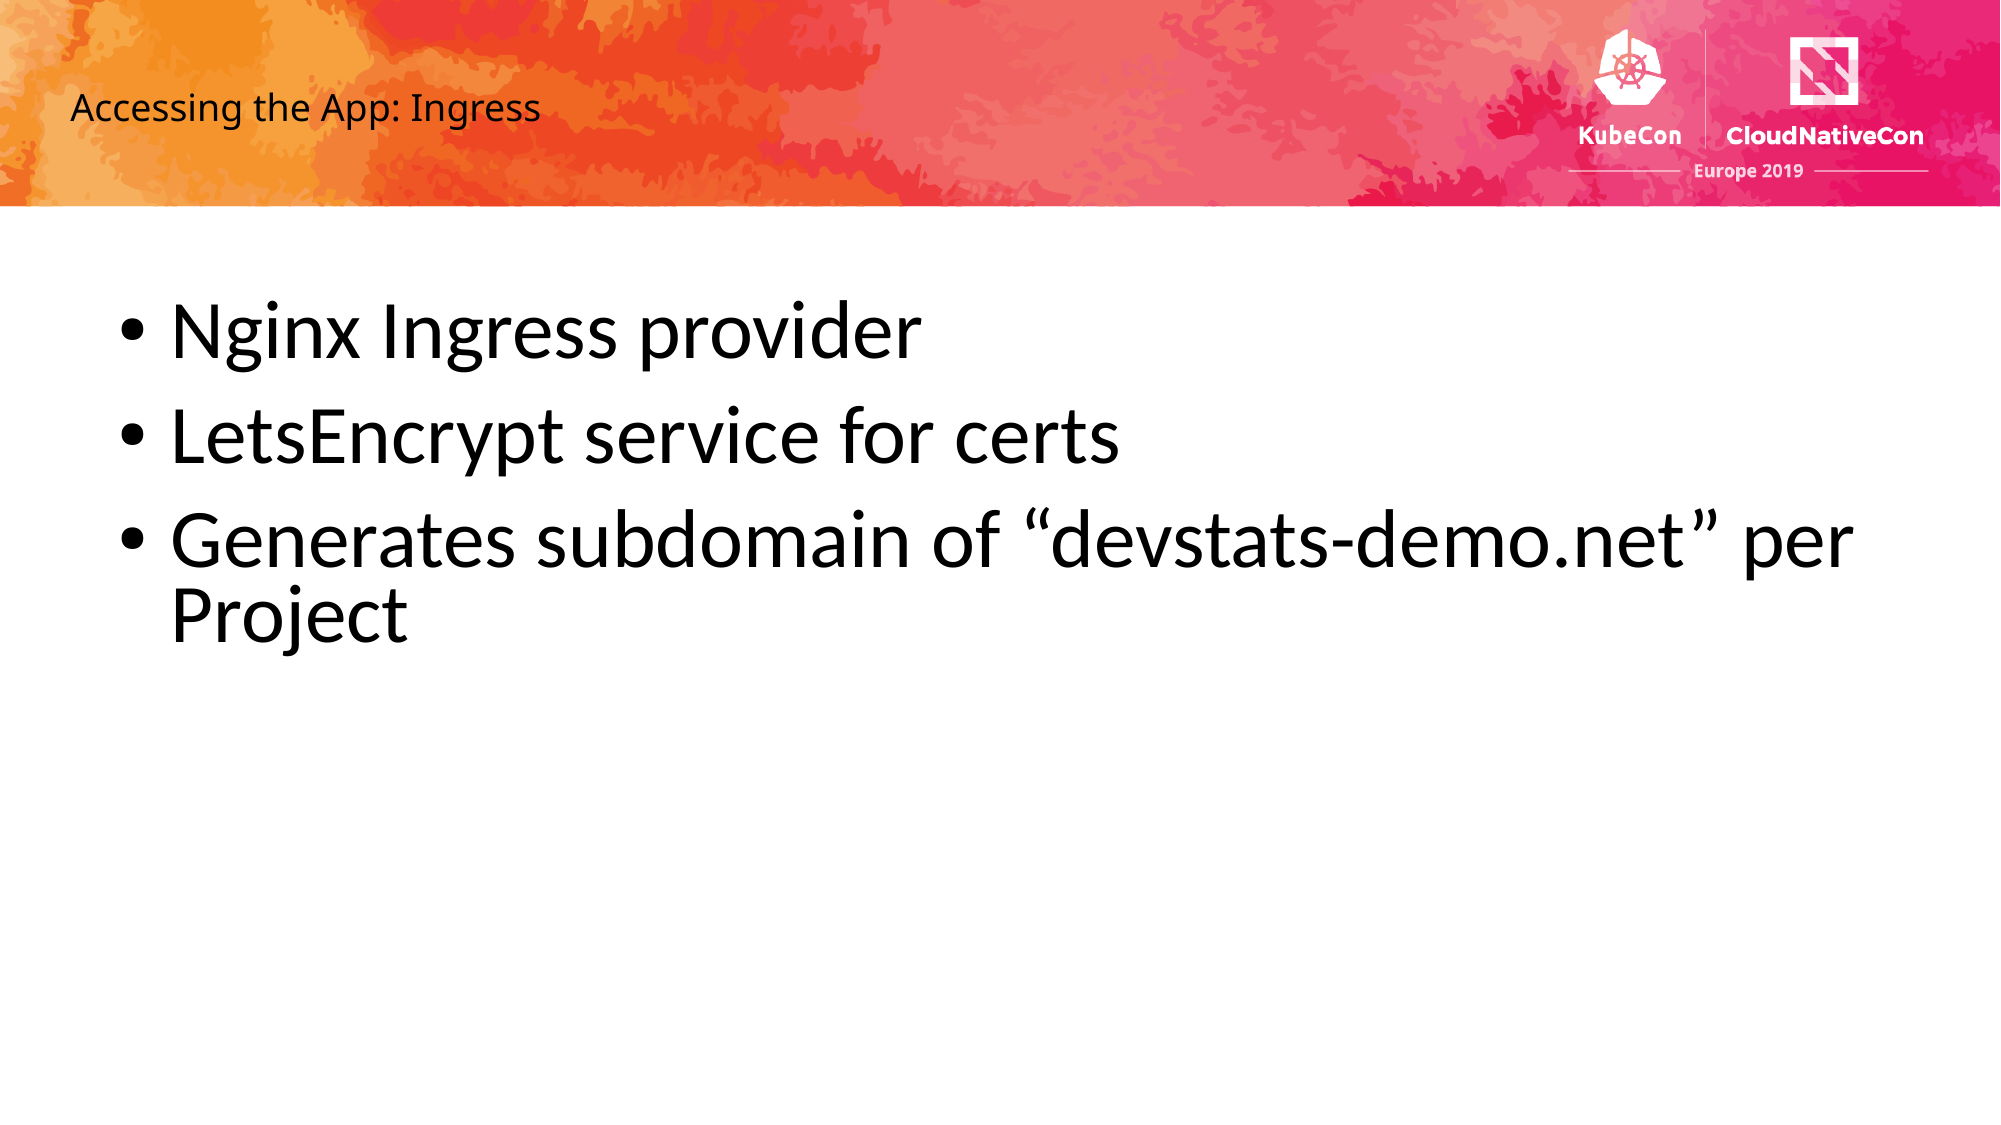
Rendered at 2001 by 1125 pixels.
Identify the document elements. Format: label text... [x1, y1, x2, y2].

title Accessing the App: Ingress [70, 0, 1796, 217]
list Nginx Ingress provider LetsEncrypt service for certs Generates subdomain of “devstats-demo.net” per Project [99, 298, 1900, 952]
picture [0, 0, 2000, 1125]
